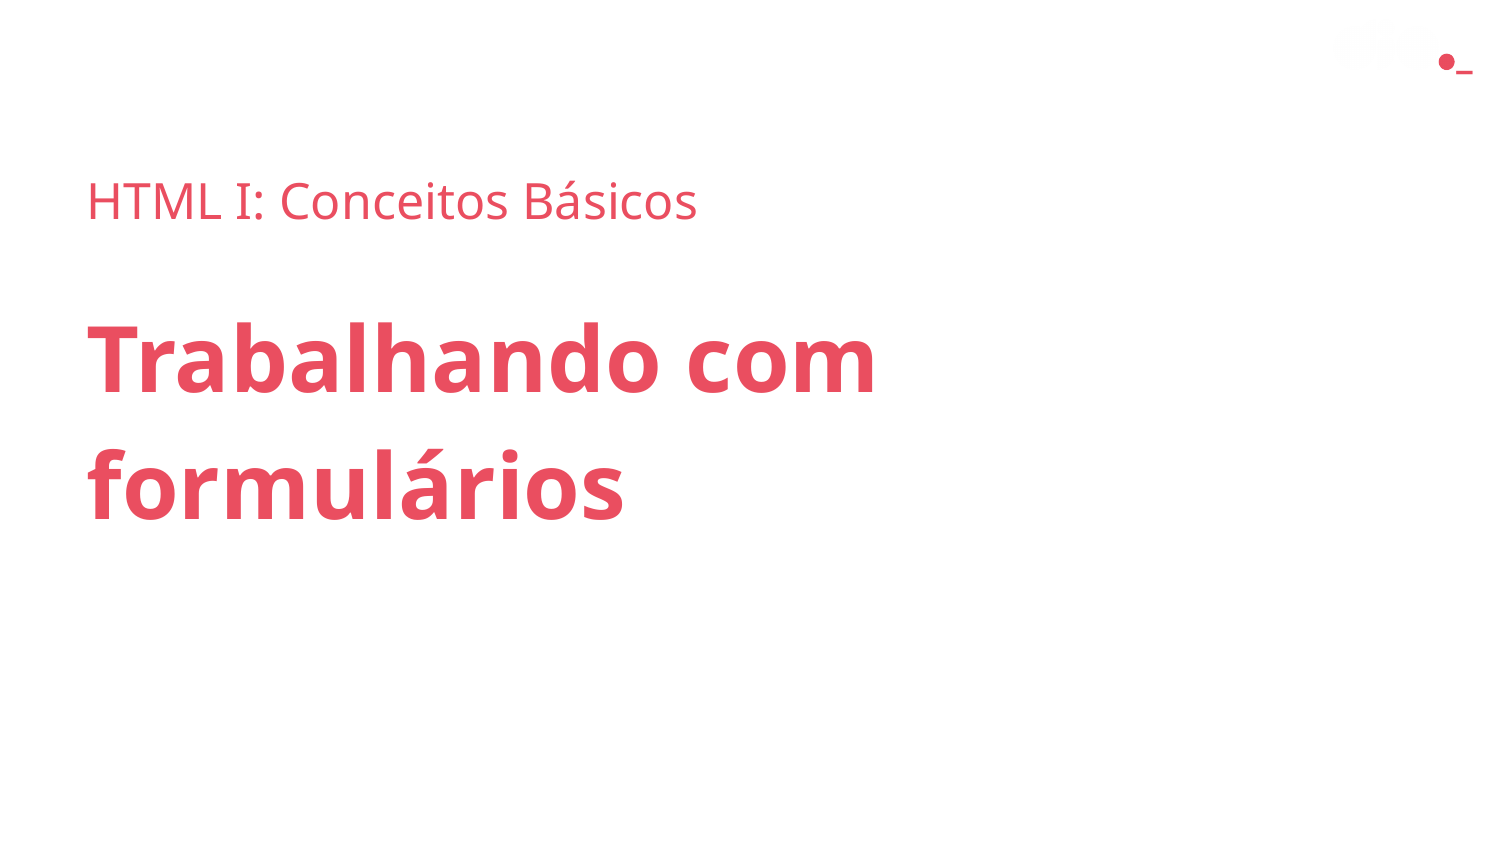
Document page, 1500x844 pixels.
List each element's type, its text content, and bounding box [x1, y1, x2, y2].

text_box HTML I: Conceitos Básicos [71, 145, 1383, 225]
picture [1333, 19, 1473, 75]
text_box Trabalhando com formulários [71, 269, 1342, 550]
